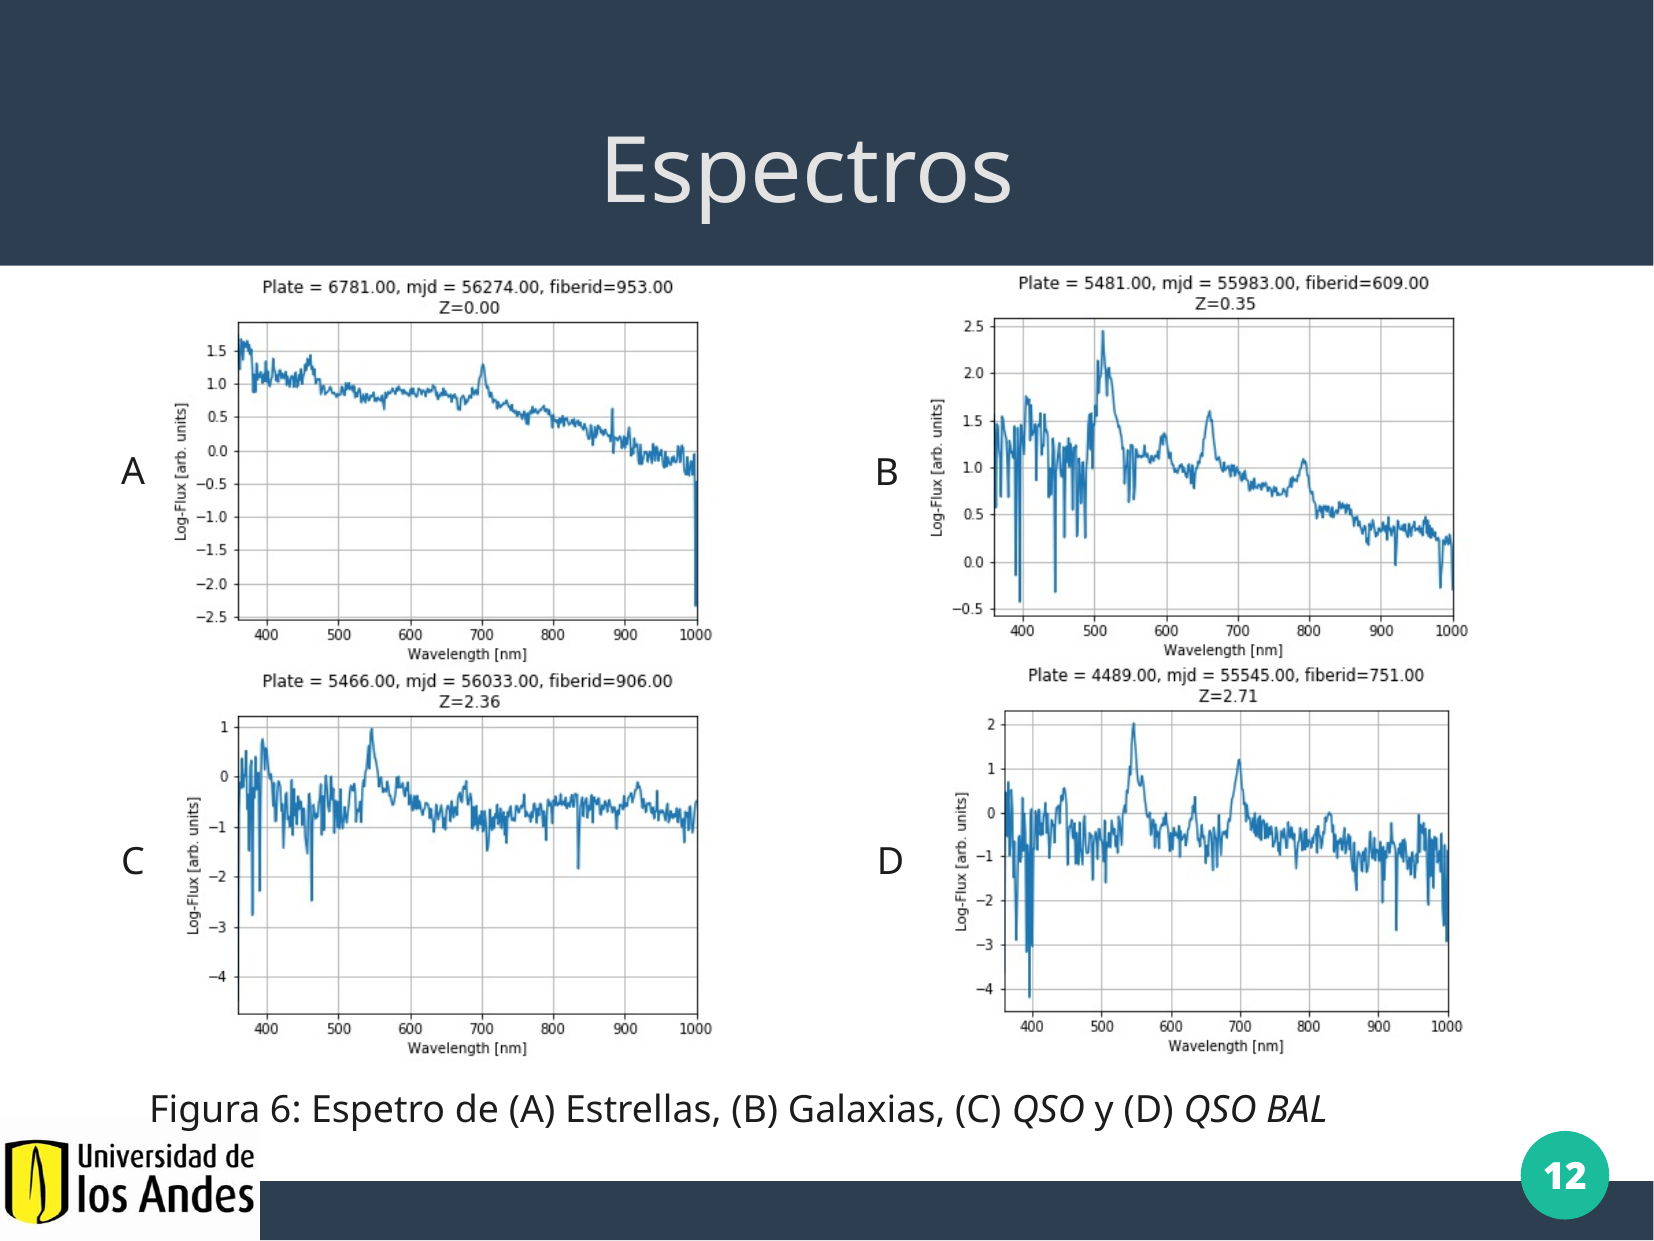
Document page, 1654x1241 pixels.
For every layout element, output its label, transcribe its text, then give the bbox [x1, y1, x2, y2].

text_box C [106, 826, 216, 886]
title Espectros [59, 88, 1595, 246]
text_box Figura 6: Espetro de (A) Estrellas, (B) Galaxias, (C) QSO y (D) QSO BAL [134, 1074, 1560, 1134]
picture [164, 274, 756, 1063]
picture [920, 270, 1512, 1061]
text_box A [106, 437, 216, 496]
text_box D [862, 826, 971, 886]
picture [0, 1116, 260, 1241]
text_box B [859, 437, 969, 497]
